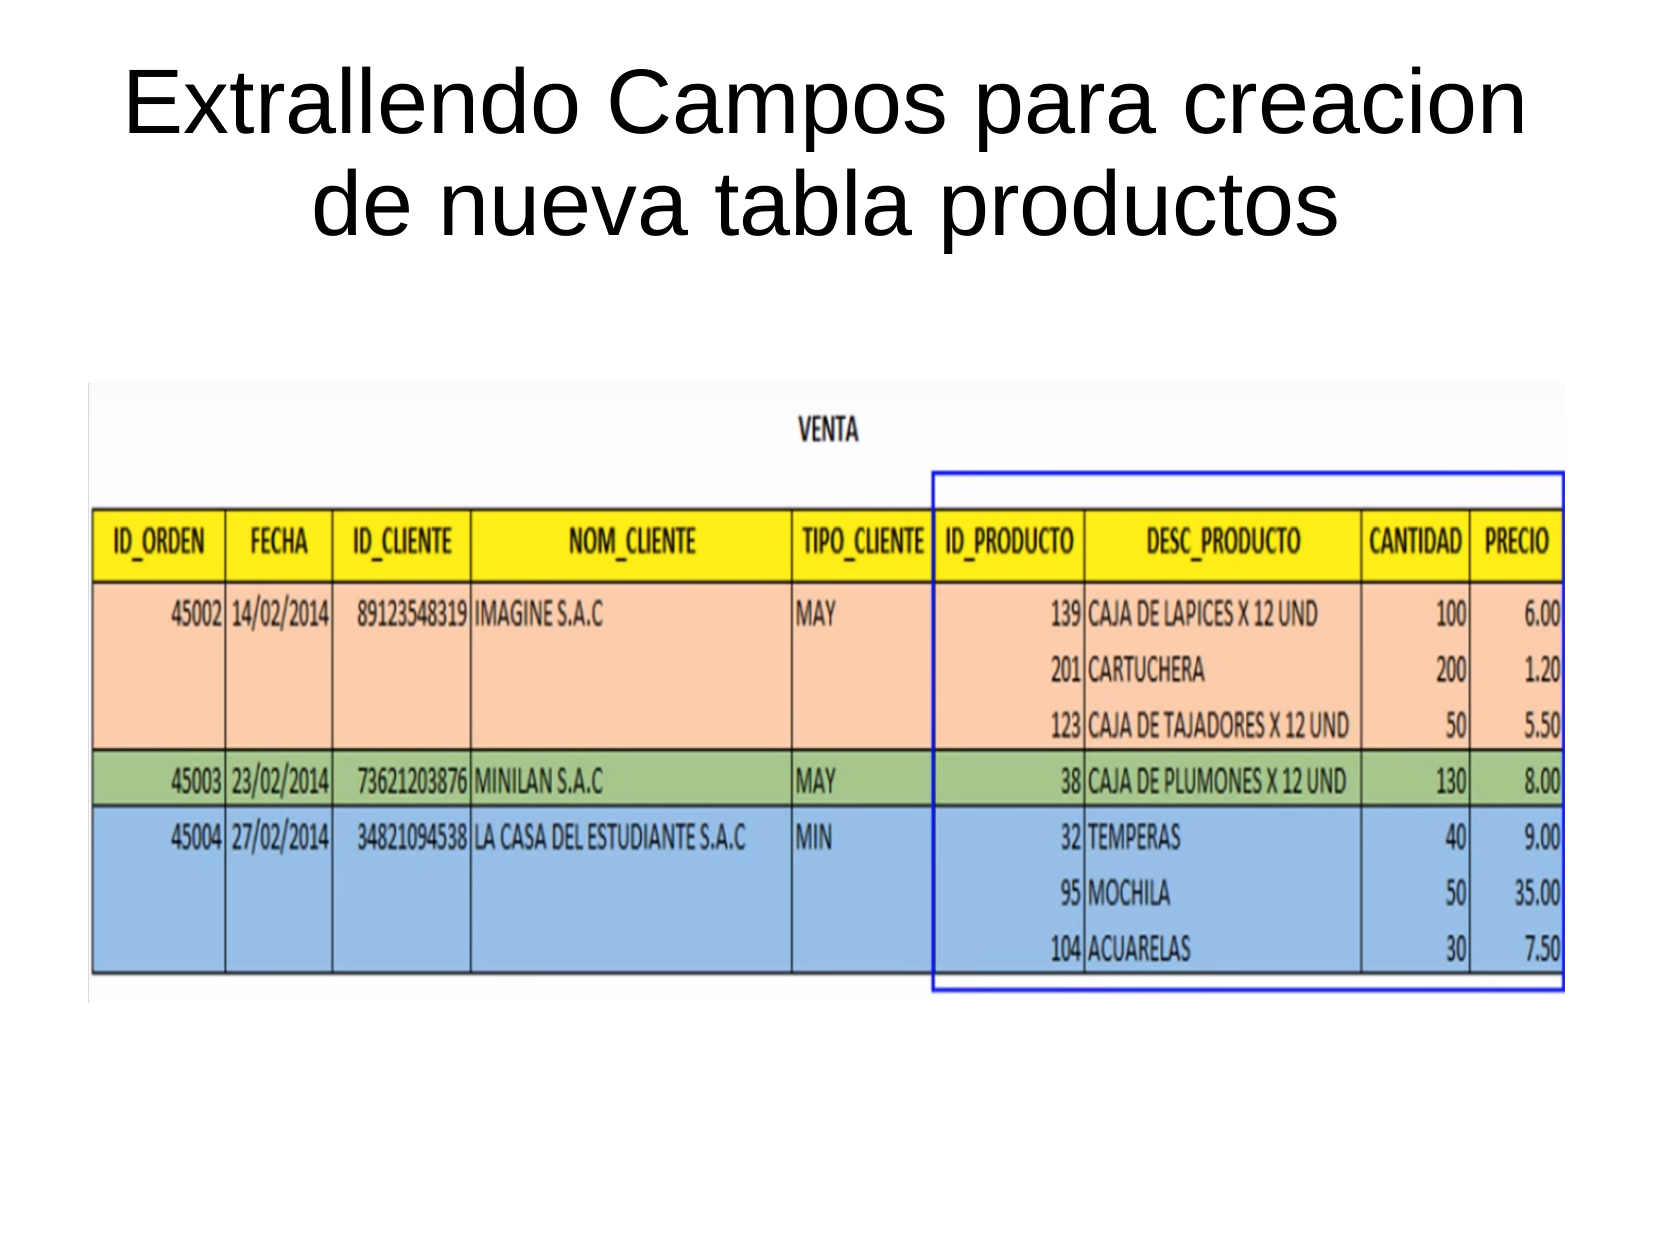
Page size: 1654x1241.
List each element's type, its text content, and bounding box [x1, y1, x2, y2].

title Extrallendo Campos para creacion de nueva tabla productos [82, 49, 1571, 257]
picture [88, 383, 1565, 1003]
